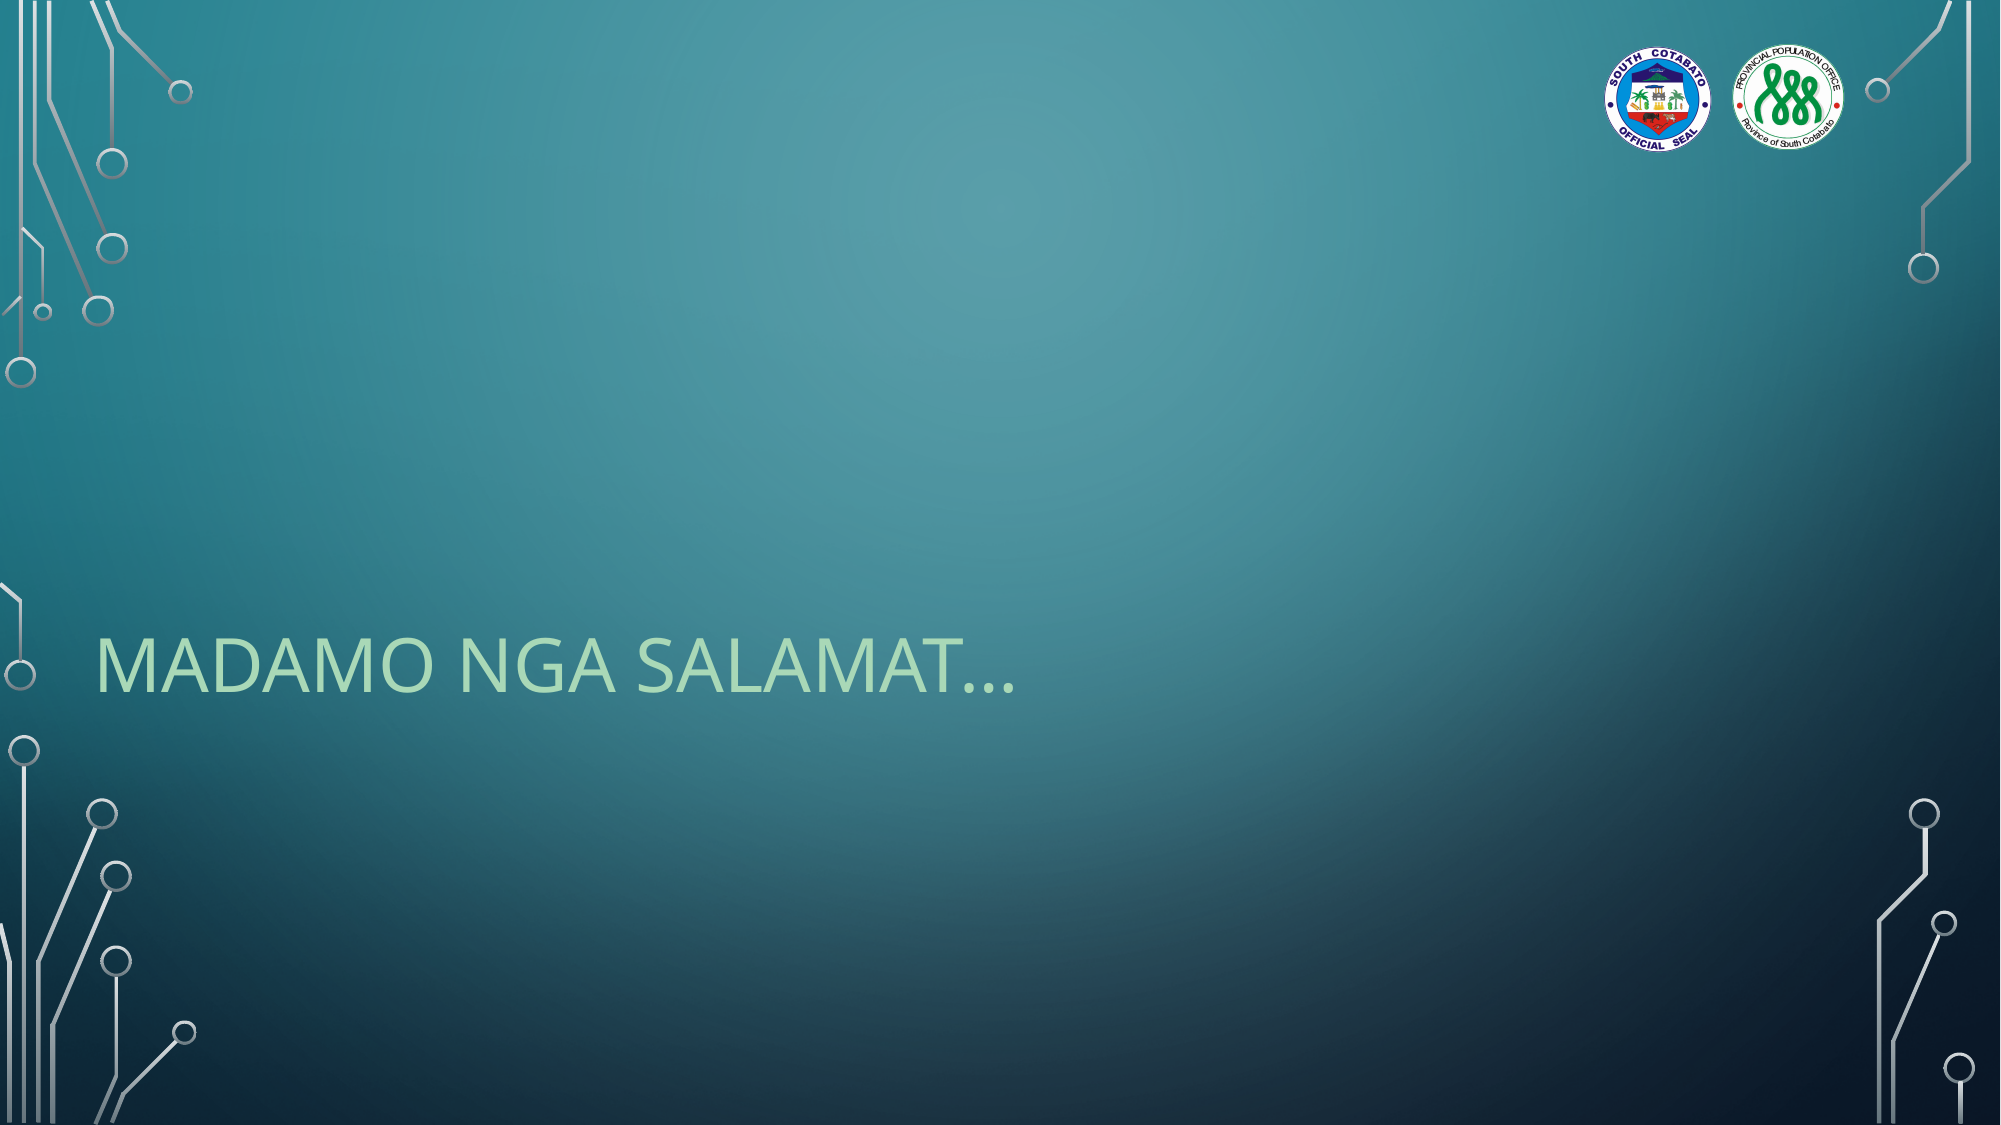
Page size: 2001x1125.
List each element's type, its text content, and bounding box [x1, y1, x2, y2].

title Madamo nga salamat… [78, 546, 1704, 790]
picture [1593, 37, 1855, 161]
